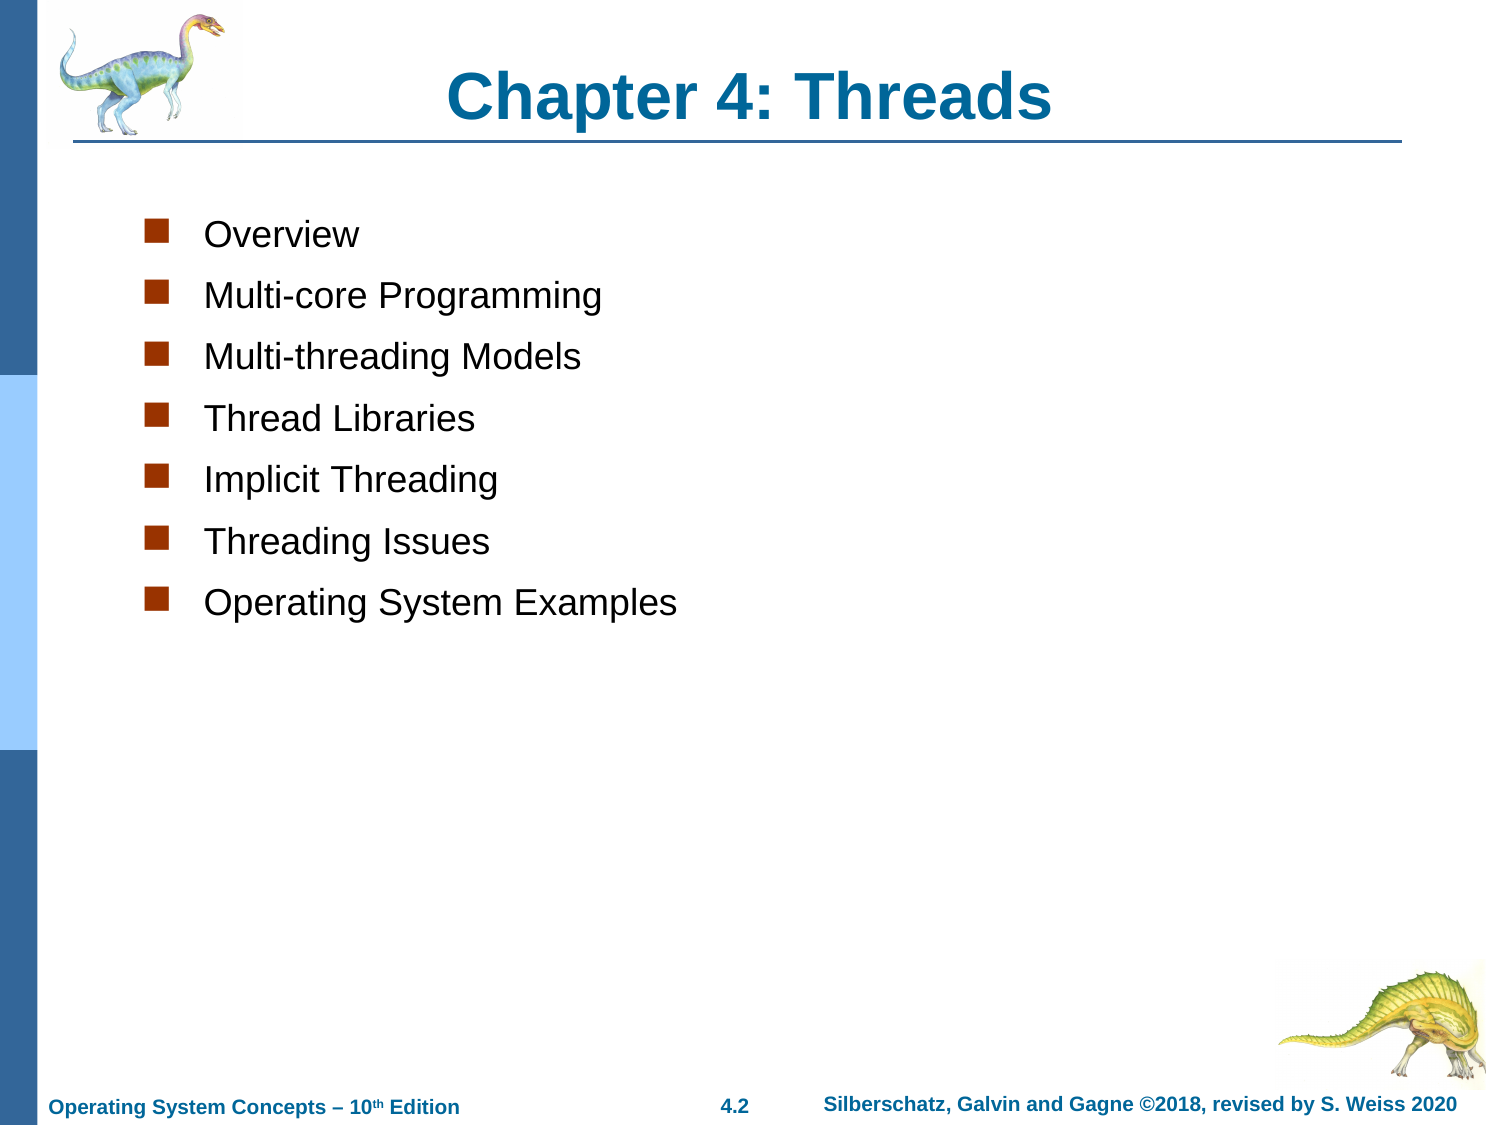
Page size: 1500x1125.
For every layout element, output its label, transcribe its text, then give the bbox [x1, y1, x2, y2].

picture [46, 0, 243, 149]
list Overview Multi-core Programming Multi-threading Models Thread Libraries Implicit Threading Threading Issues Operating System Examples [132, 202, 1483, 946]
title Chapter 4: Threads [75, 45, 1426, 141]
picture [1140, 1096, 1148, 1101]
picture [1275, 959, 1486, 1090]
